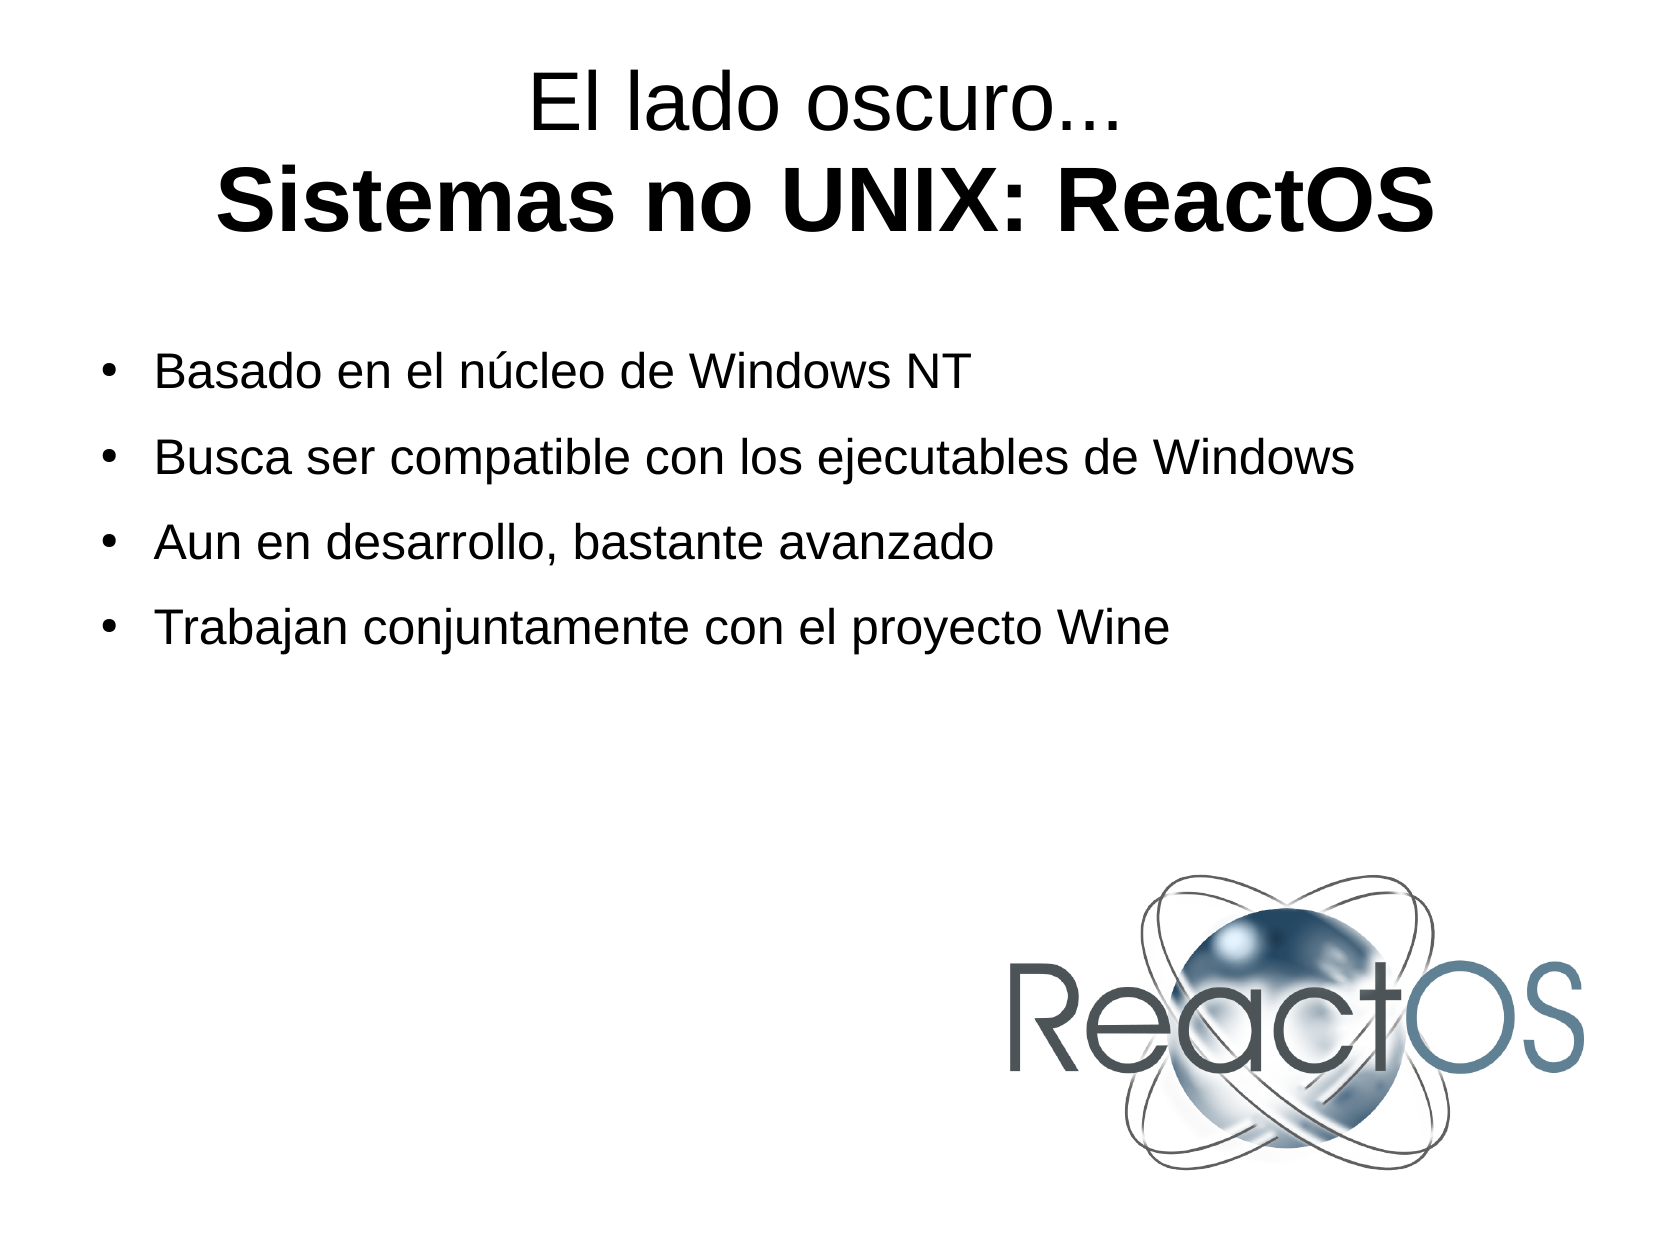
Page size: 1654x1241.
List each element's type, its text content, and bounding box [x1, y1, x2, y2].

picture [980, 850, 1616, 1201]
title El lado oscuro... Sistemas no UNIX: ReactOS [82, 49, 1571, 257]
list Basado en el núcleo de Windows NT Busca ser compatible con los ejecutables de Windows Aun en desarrollo, bastante avanzado Trabajan conjuntamente con el proyecto Wine [82, 343, 1571, 1063]
